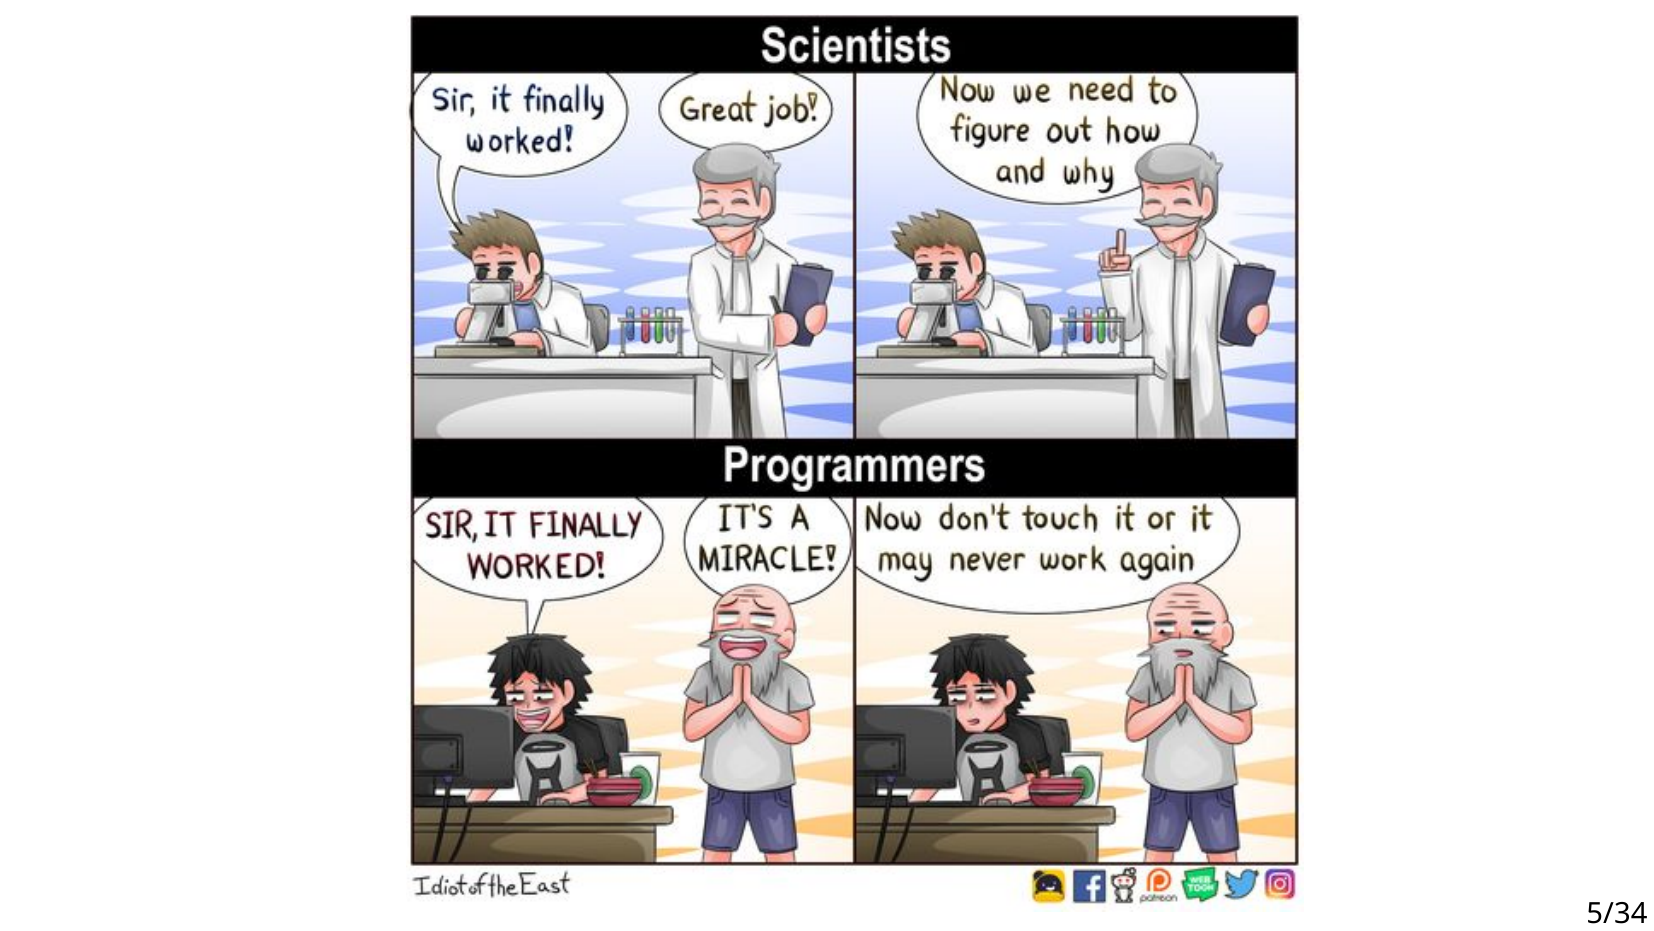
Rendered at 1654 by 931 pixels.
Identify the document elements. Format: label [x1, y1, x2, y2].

picture [406, 14, 1304, 912]
